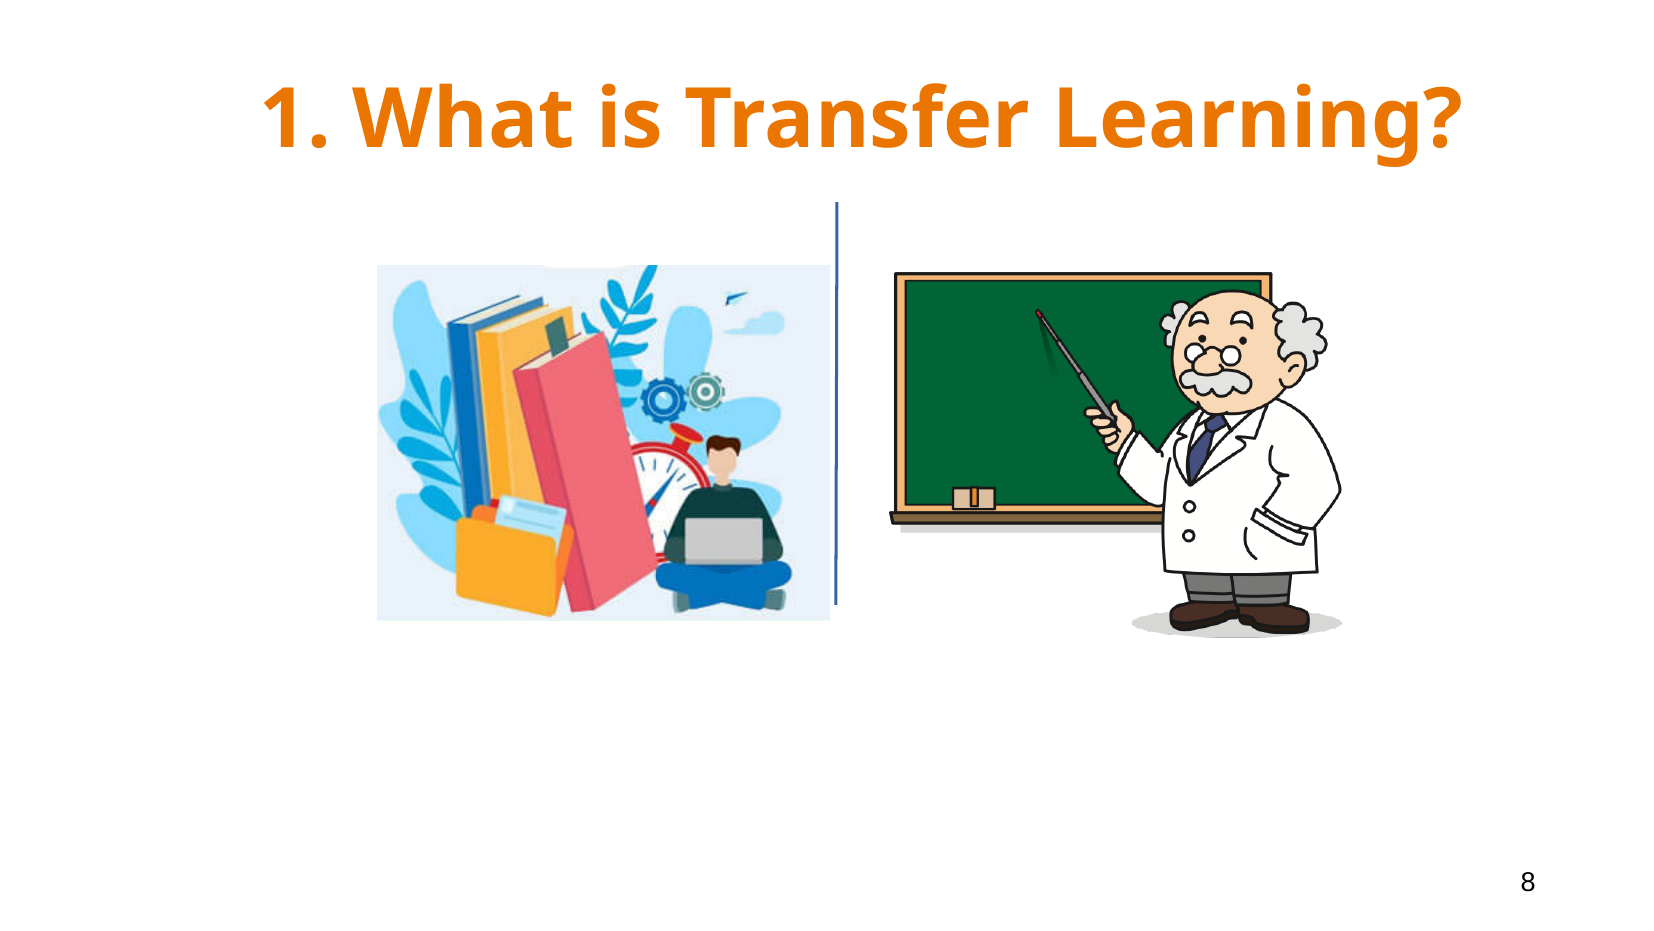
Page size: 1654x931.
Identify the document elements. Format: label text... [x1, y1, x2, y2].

title 1. What is Transfer Learning? [82, 37, 1571, 193]
picture [377, 265, 831, 621]
picture [889, 228, 1342, 681]
